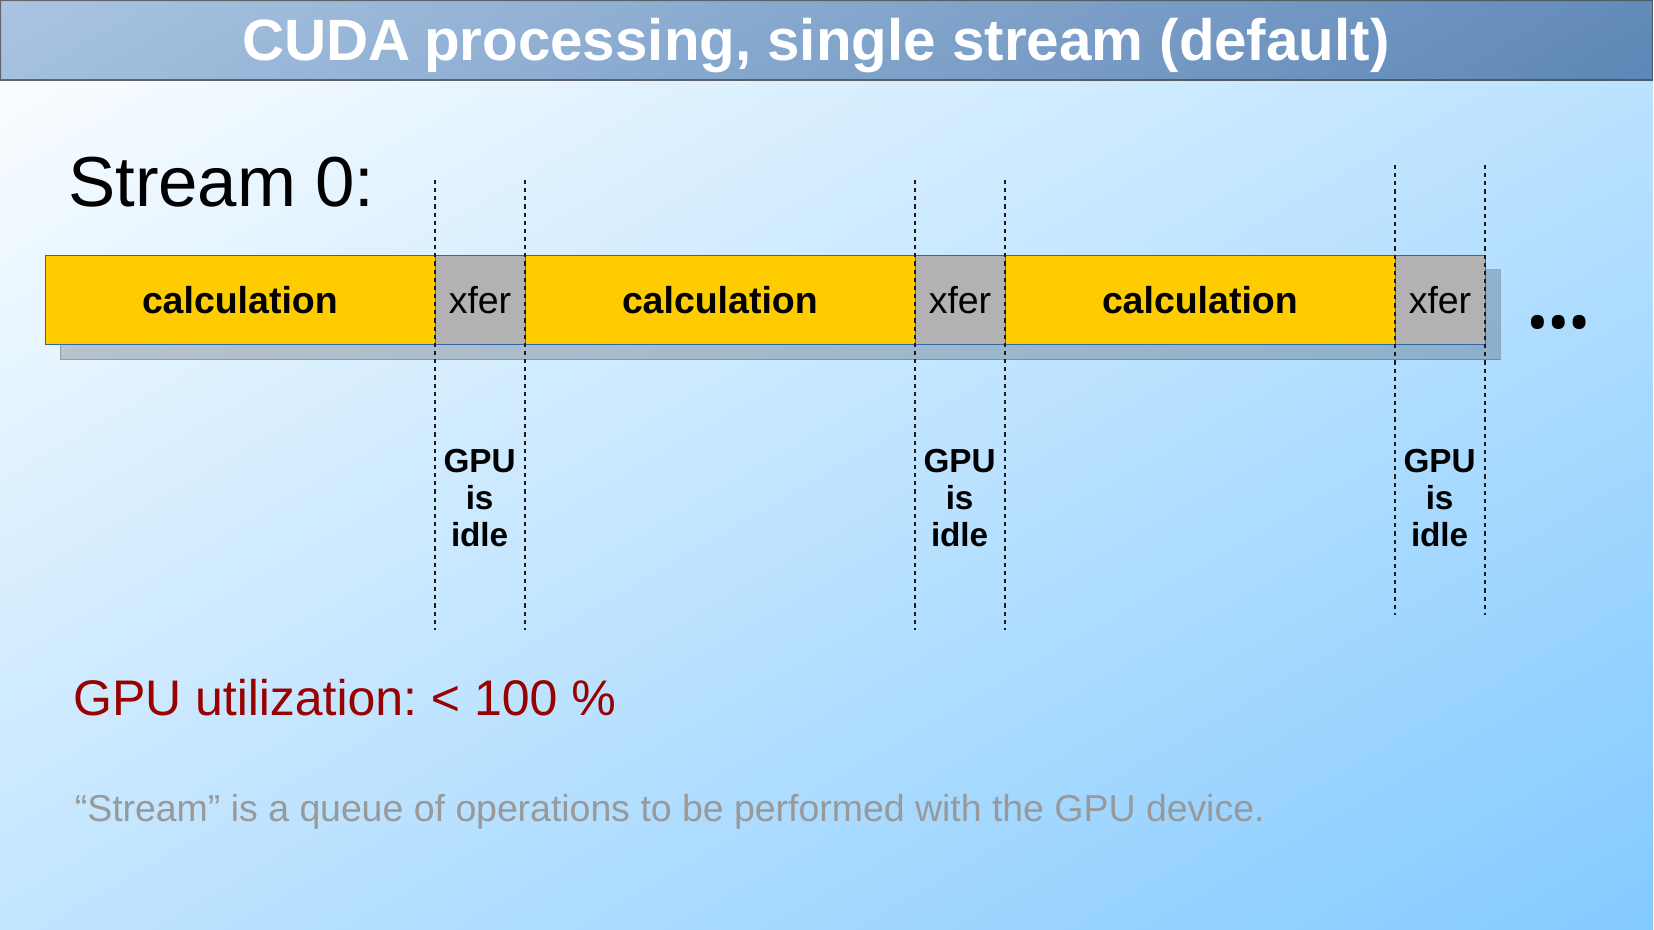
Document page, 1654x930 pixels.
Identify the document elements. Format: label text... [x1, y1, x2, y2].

text_box GPU utilization: < 100 % [58, 663, 632, 735]
text_box Stream 0: [53, 134, 391, 230]
text_box GPU is idle [1388, 435, 1494, 563]
text_box … [1512, 209, 1606, 343]
text_box GPU is idle [428, 435, 534, 563]
text_box xfer [435, 255, 525, 345]
text_box calculation [45, 255, 435, 345]
text_box xfer [1395, 255, 1486, 345]
text_box CUDA processing, single stream (default) [0, 0, 1653, 81]
text_box xfer [915, 255, 1005, 345]
text_box “Stream” is a queue of operations to be performed with the GPU device. [60, 780, 1576, 856]
text_box calculation [525, 255, 915, 345]
text_box [60, 269, 1501, 360]
text_box calculation [1005, 255, 1395, 345]
text_box GPU is idle [908, 435, 1014, 563]
